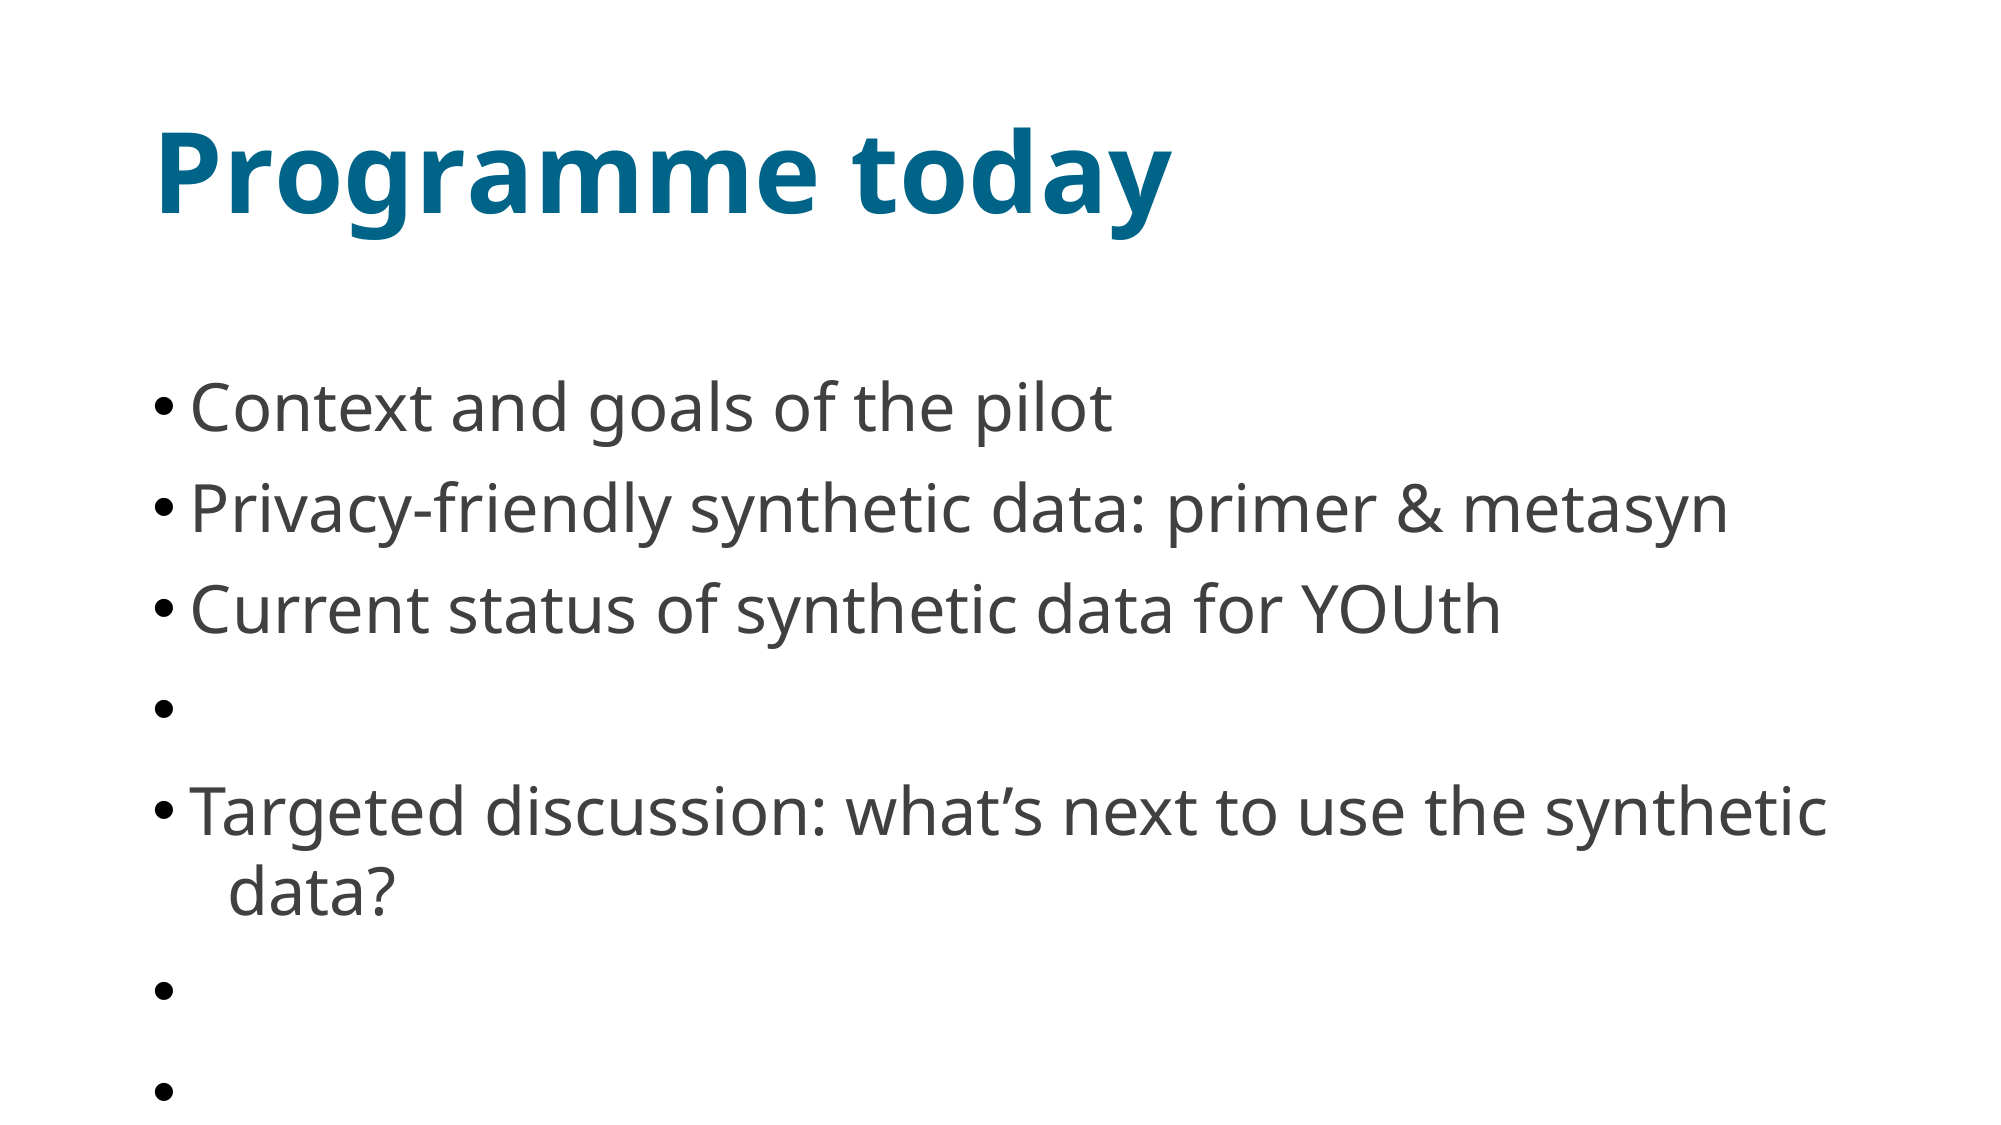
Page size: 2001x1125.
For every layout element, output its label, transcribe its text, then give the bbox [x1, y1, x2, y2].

list Context and goals of the pilot Privacy-friendly synthetic data: primer & metasyn Current status of synthetic data for YOUth Targeted discussion: what’s next to use the synthetic data? [137, 357, 1863, 1066]
title Programme today [137, 59, 1863, 278]
